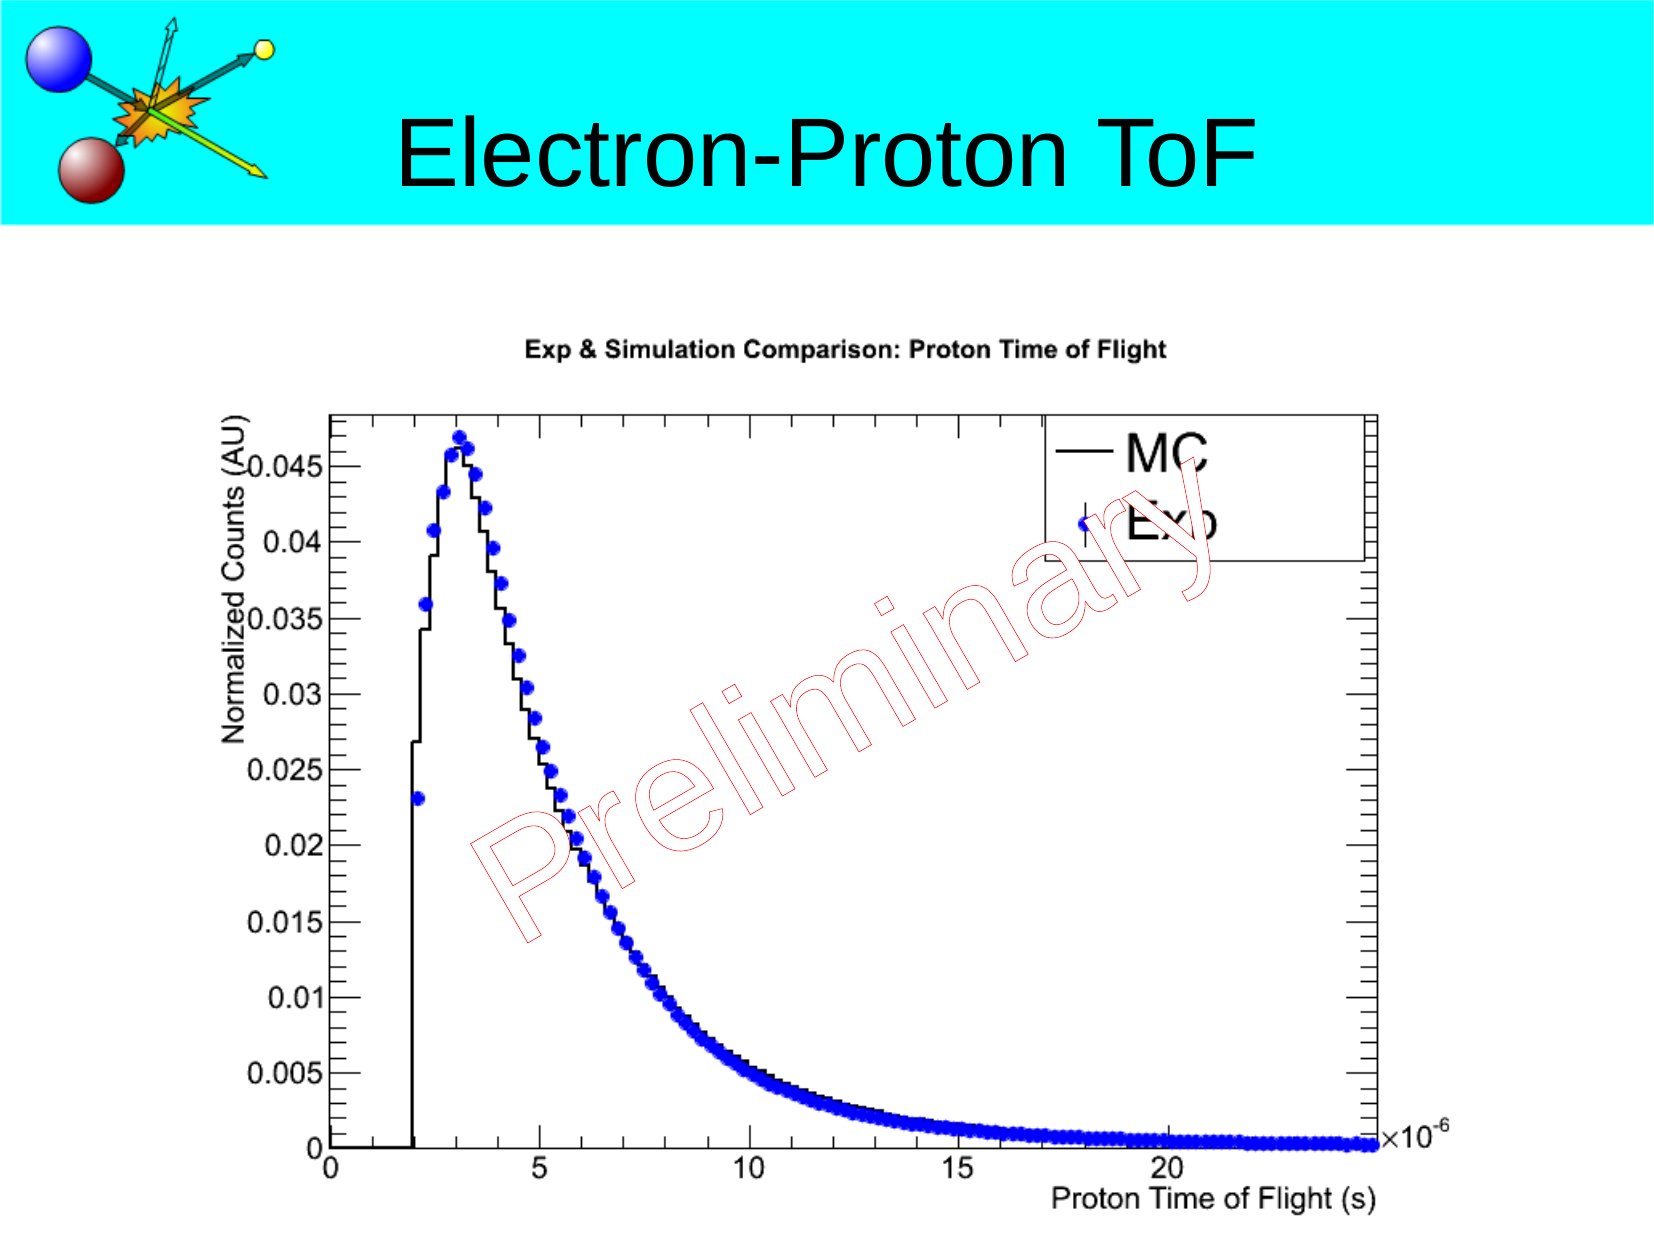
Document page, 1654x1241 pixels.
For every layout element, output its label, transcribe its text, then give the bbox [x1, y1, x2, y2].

title Electron-Proton ToF [82, 49, 1571, 257]
text_box Preliminary [424, 388, 1273, 995]
picture [0, 0, 1654, 1241]
